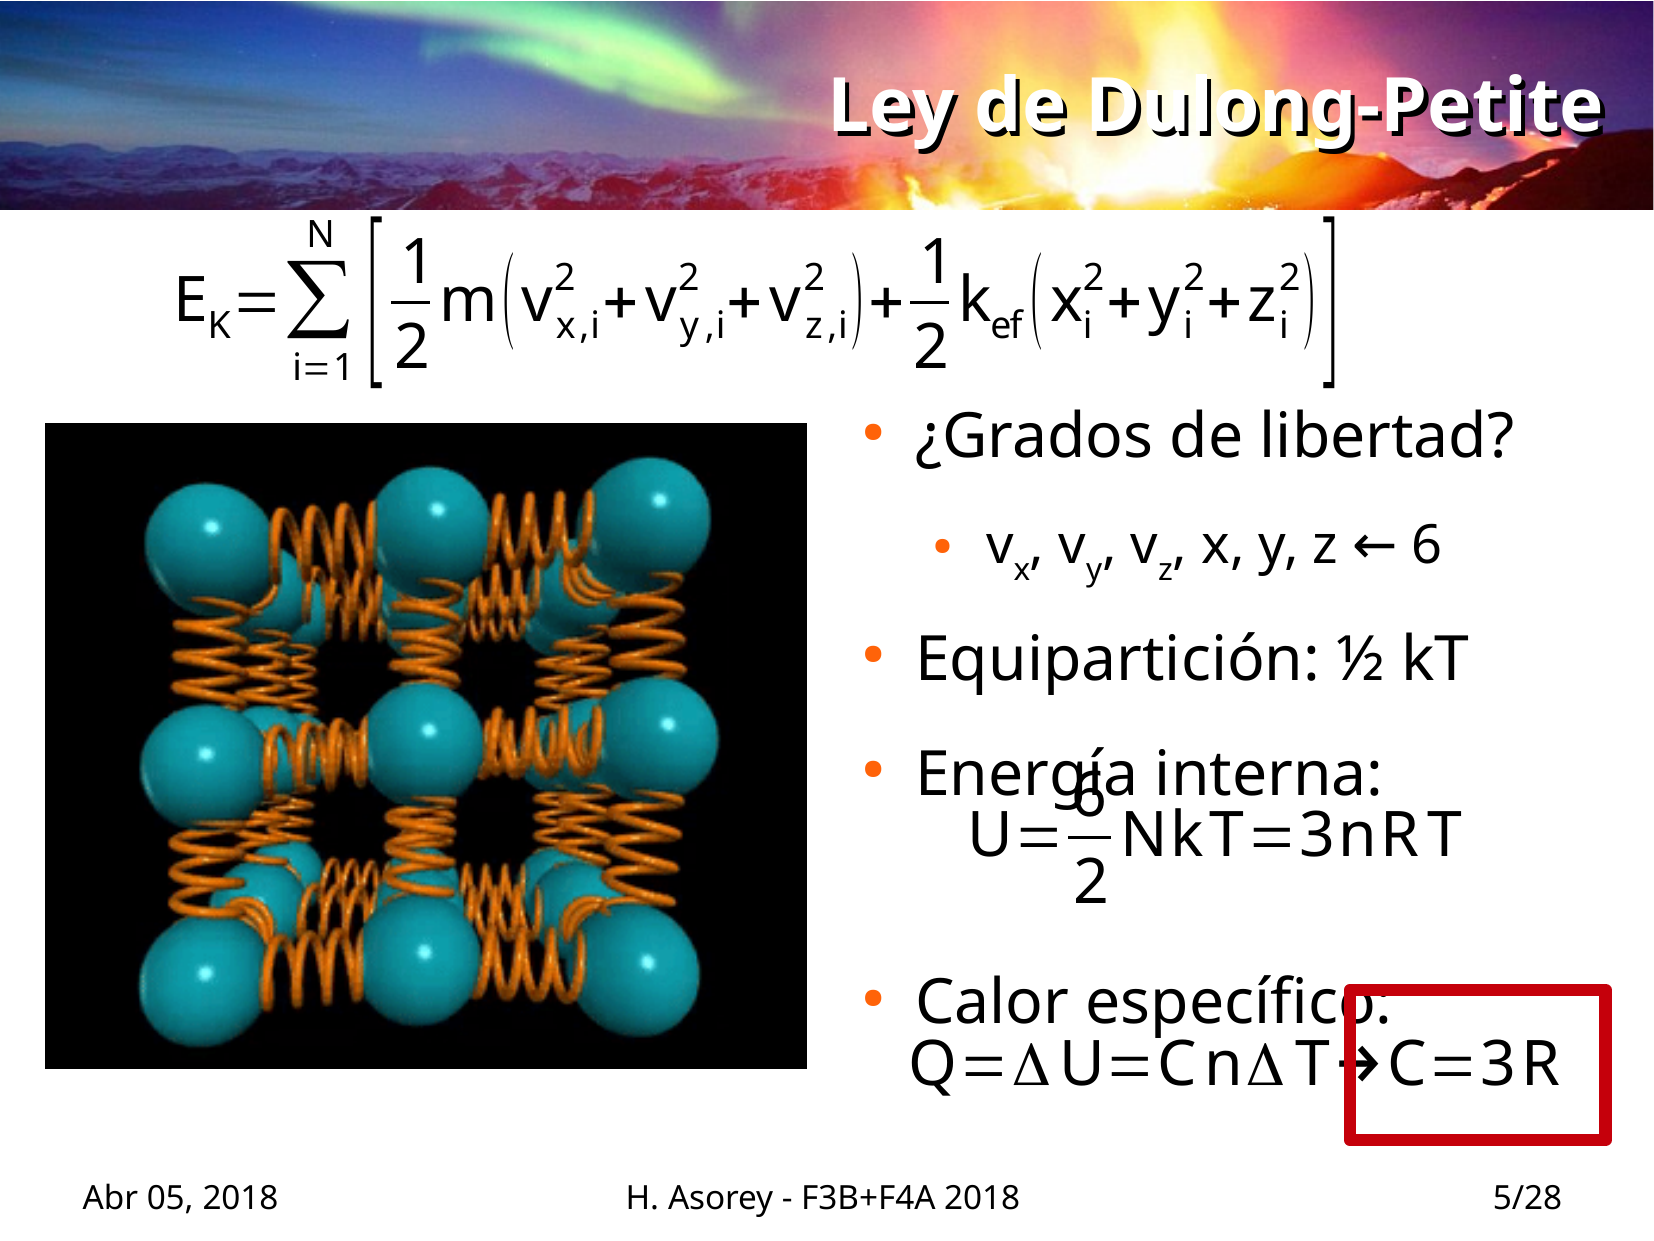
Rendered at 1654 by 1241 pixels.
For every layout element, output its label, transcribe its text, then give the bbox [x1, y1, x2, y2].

chart [1356, 1025, 1567, 1102]
chart [902, 1025, 1344, 1102]
list ¿Grados de libertad? vx, vy, vz, x, y, z ← 6 Equipartición: ½ kT Energía interna: Calor específico: [1356, 996, 1599, 1134]
picture [45, 423, 807, 1069]
title Ley de Dulong-Petite [45, 15, 1606, 191]
picture [0, 1, 1654, 210]
list ¿Grados de libertad? vx, vy, vz, x, y, z ← 6 Equipartición: ½ kT Energía interna: Calor específico: [844, 390, 1606, 1241]
chart [166, 211, 1345, 393]
chart [961, 756, 1471, 919]
